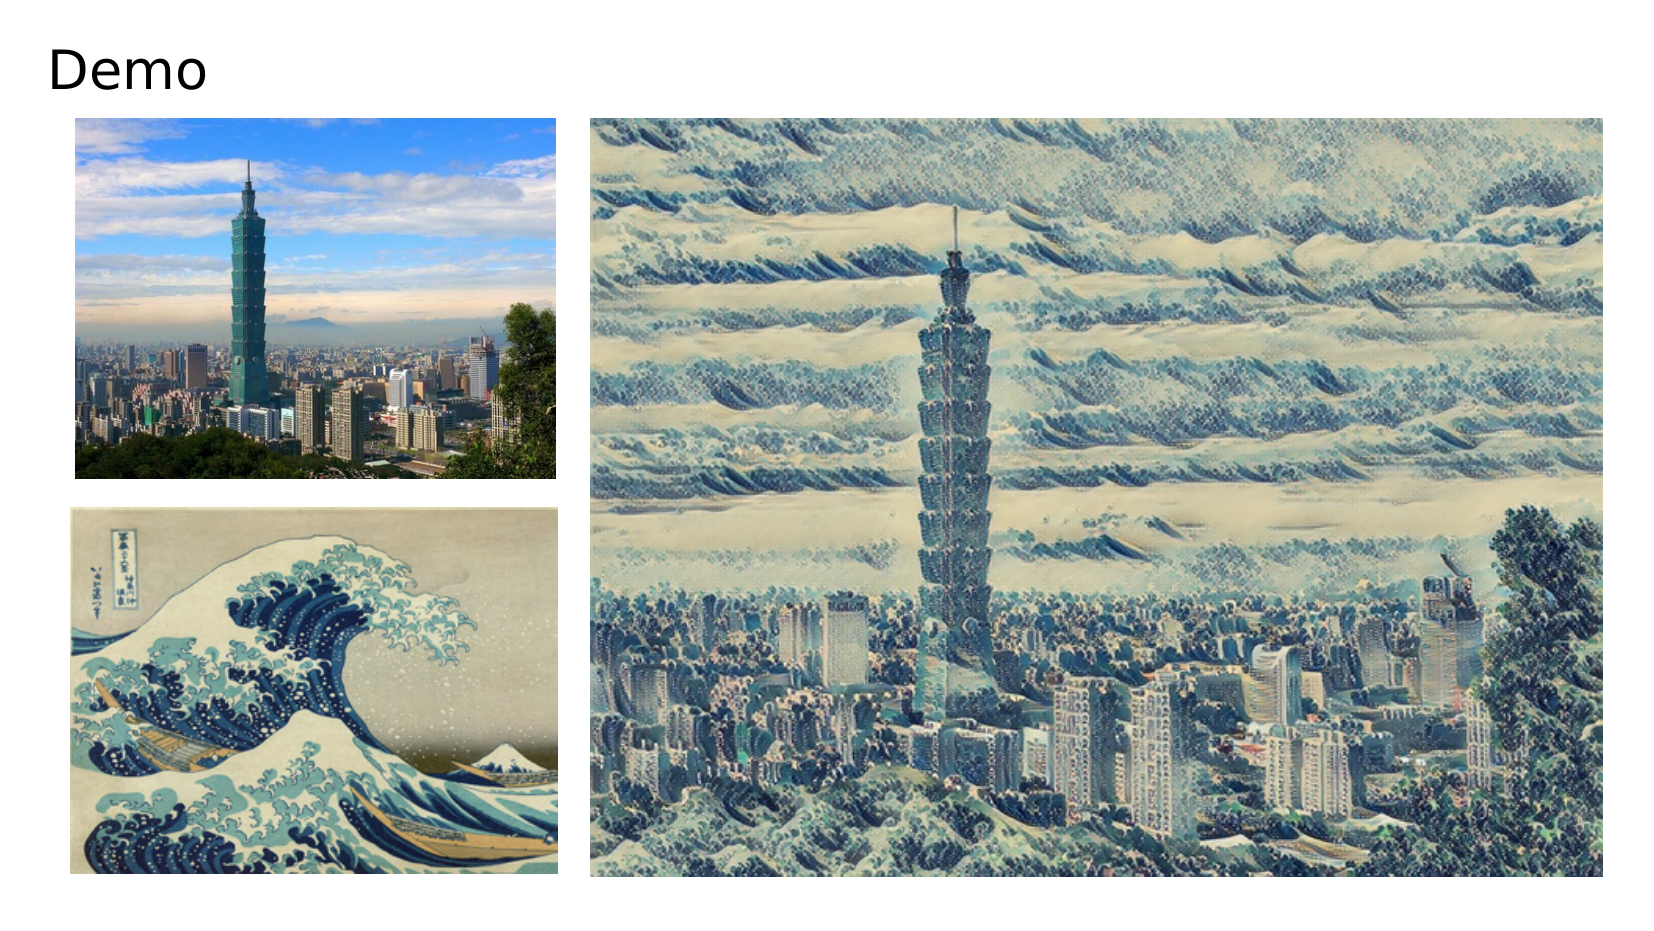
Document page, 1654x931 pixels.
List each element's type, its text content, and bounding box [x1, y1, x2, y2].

picture [590, 118, 1603, 877]
picture [70, 507, 558, 875]
title Demo [47, 23, 1536, 119]
picture [75, 118, 556, 479]
